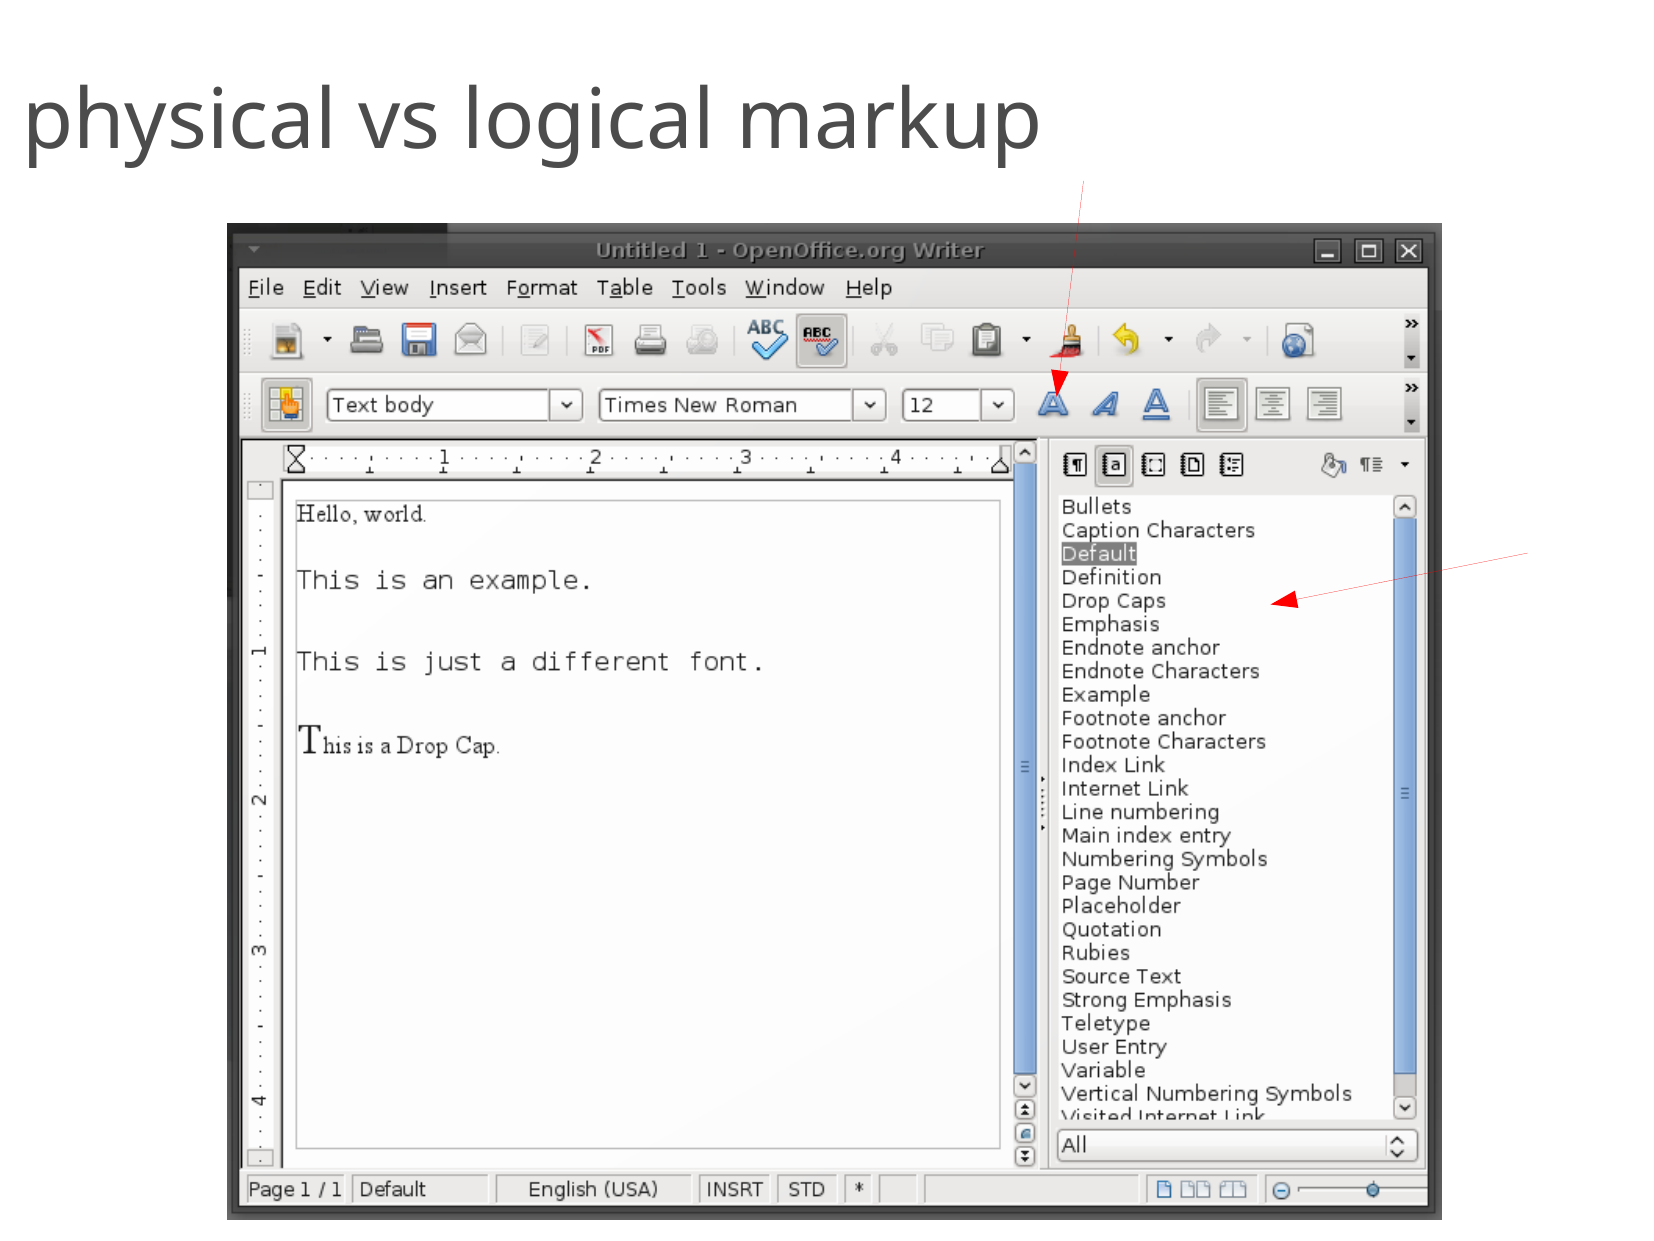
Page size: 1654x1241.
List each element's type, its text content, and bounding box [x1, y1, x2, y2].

picture [227, 223, 1442, 1220]
title physical vs logical markup [22, 19, 1654, 213]
